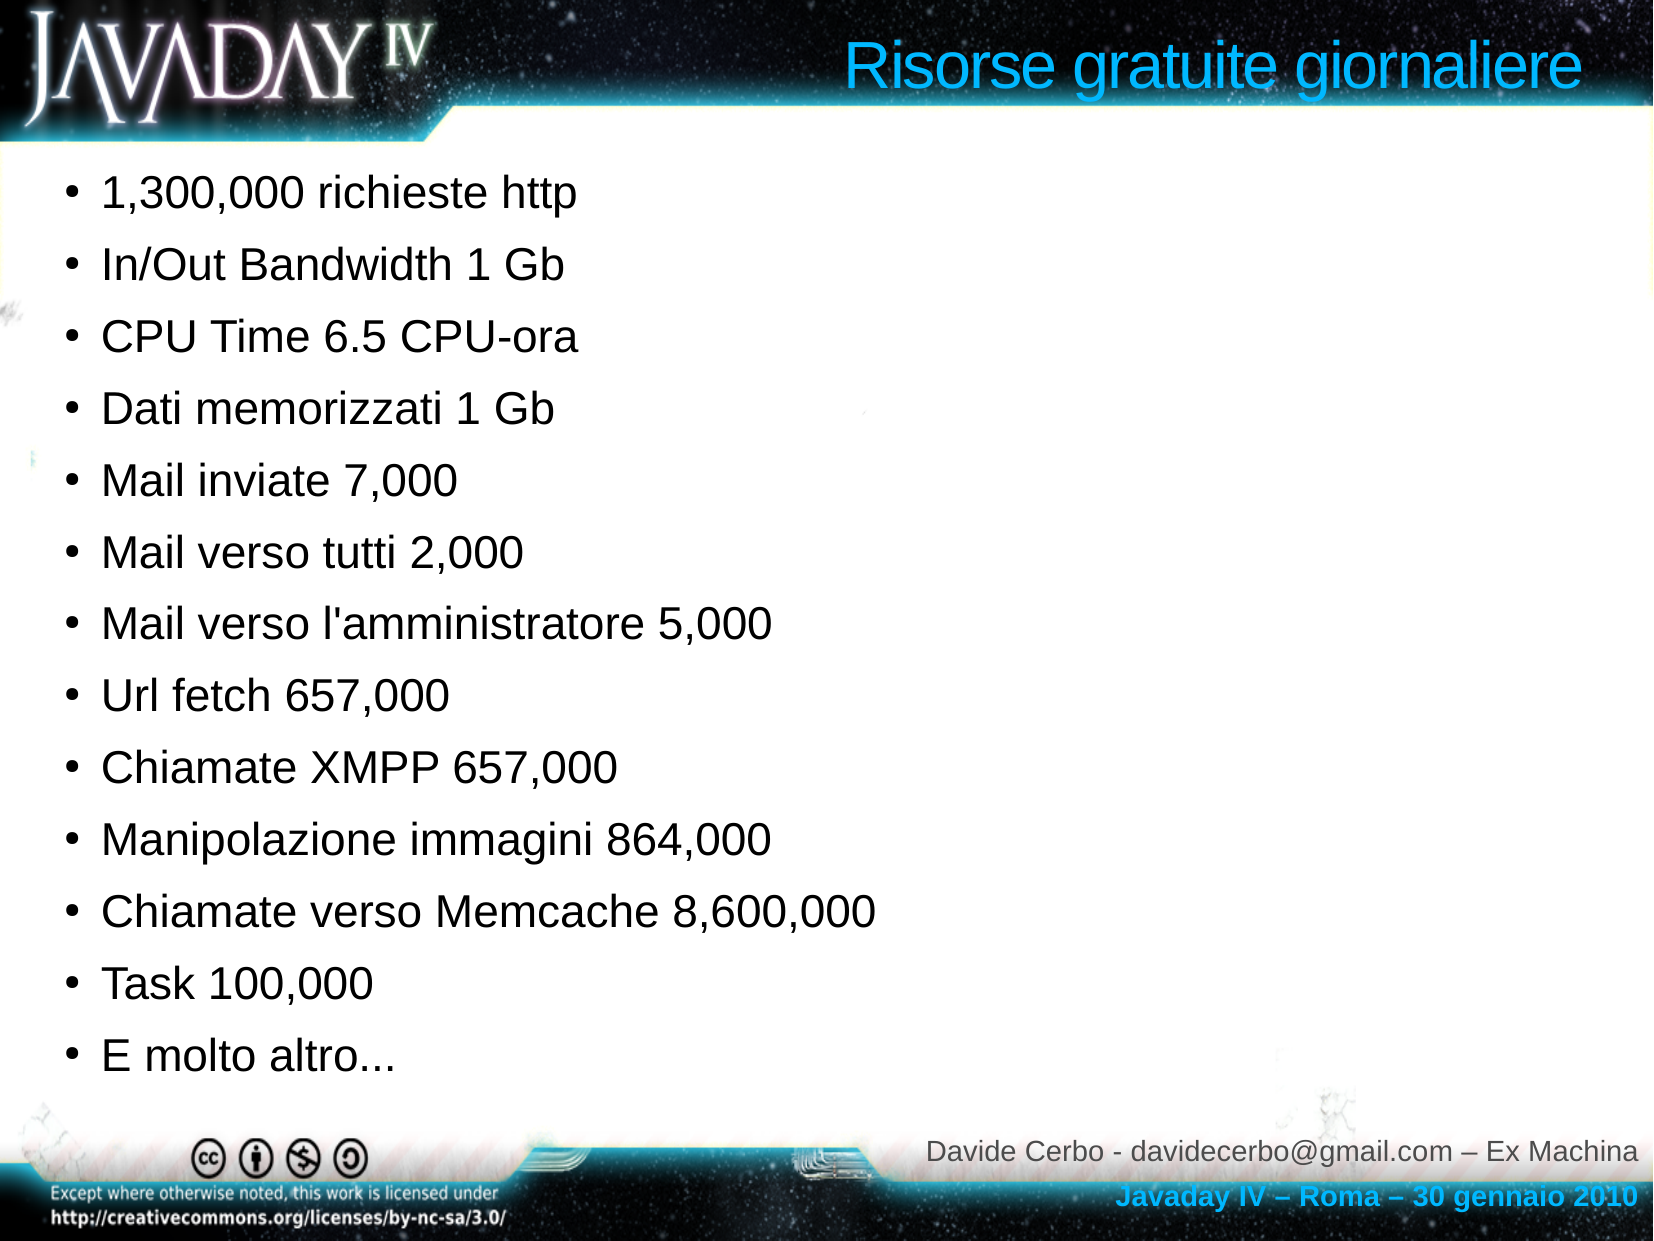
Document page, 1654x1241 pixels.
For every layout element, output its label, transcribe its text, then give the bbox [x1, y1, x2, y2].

list 1,300,000 richieste http In/Out Bandwidth 1 Gb CPU Time 6.5 CPU-ora Dati memorizzati 1 Gb Mail inviate 7,000 Mail verso tutti 2,000 Mail verso l'amministratore 5,000 Url fetch 657,000 Chiamate XMPP 657,000 Manipolazione immagini 864,000 Chiamate verso Memcache 8,600,000 Task 100,000 E molto altro... [52, 167, 1594, 1088]
title Risorse gratuite giornaliere [108, 0, 1585, 167]
picture [0, 0, 1653, 1241]
